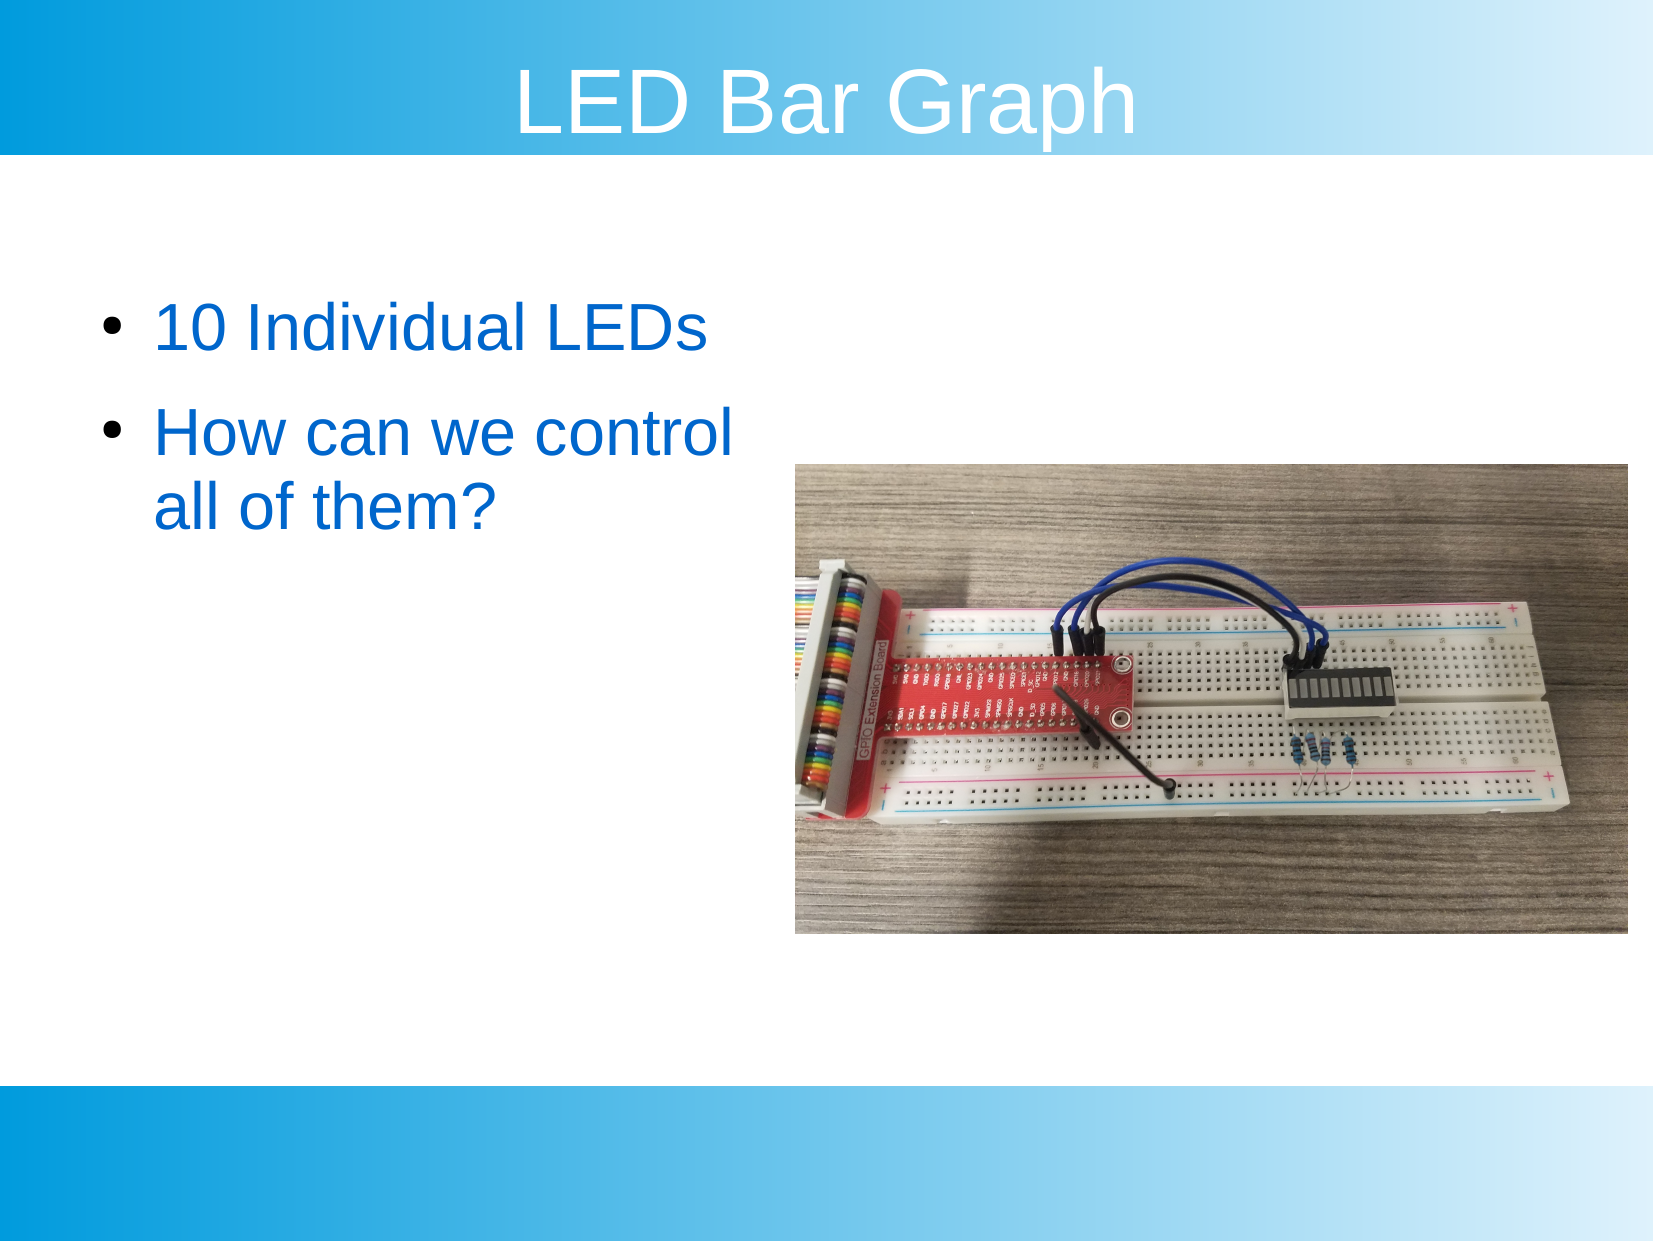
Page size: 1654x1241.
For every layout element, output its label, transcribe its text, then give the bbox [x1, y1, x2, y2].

list 10 Individual LEDs How can we control all of them? [82, 290, 781, 1010]
title LED Bar Graph [82, 49, 1571, 155]
picture [795, 464, 1628, 934]
